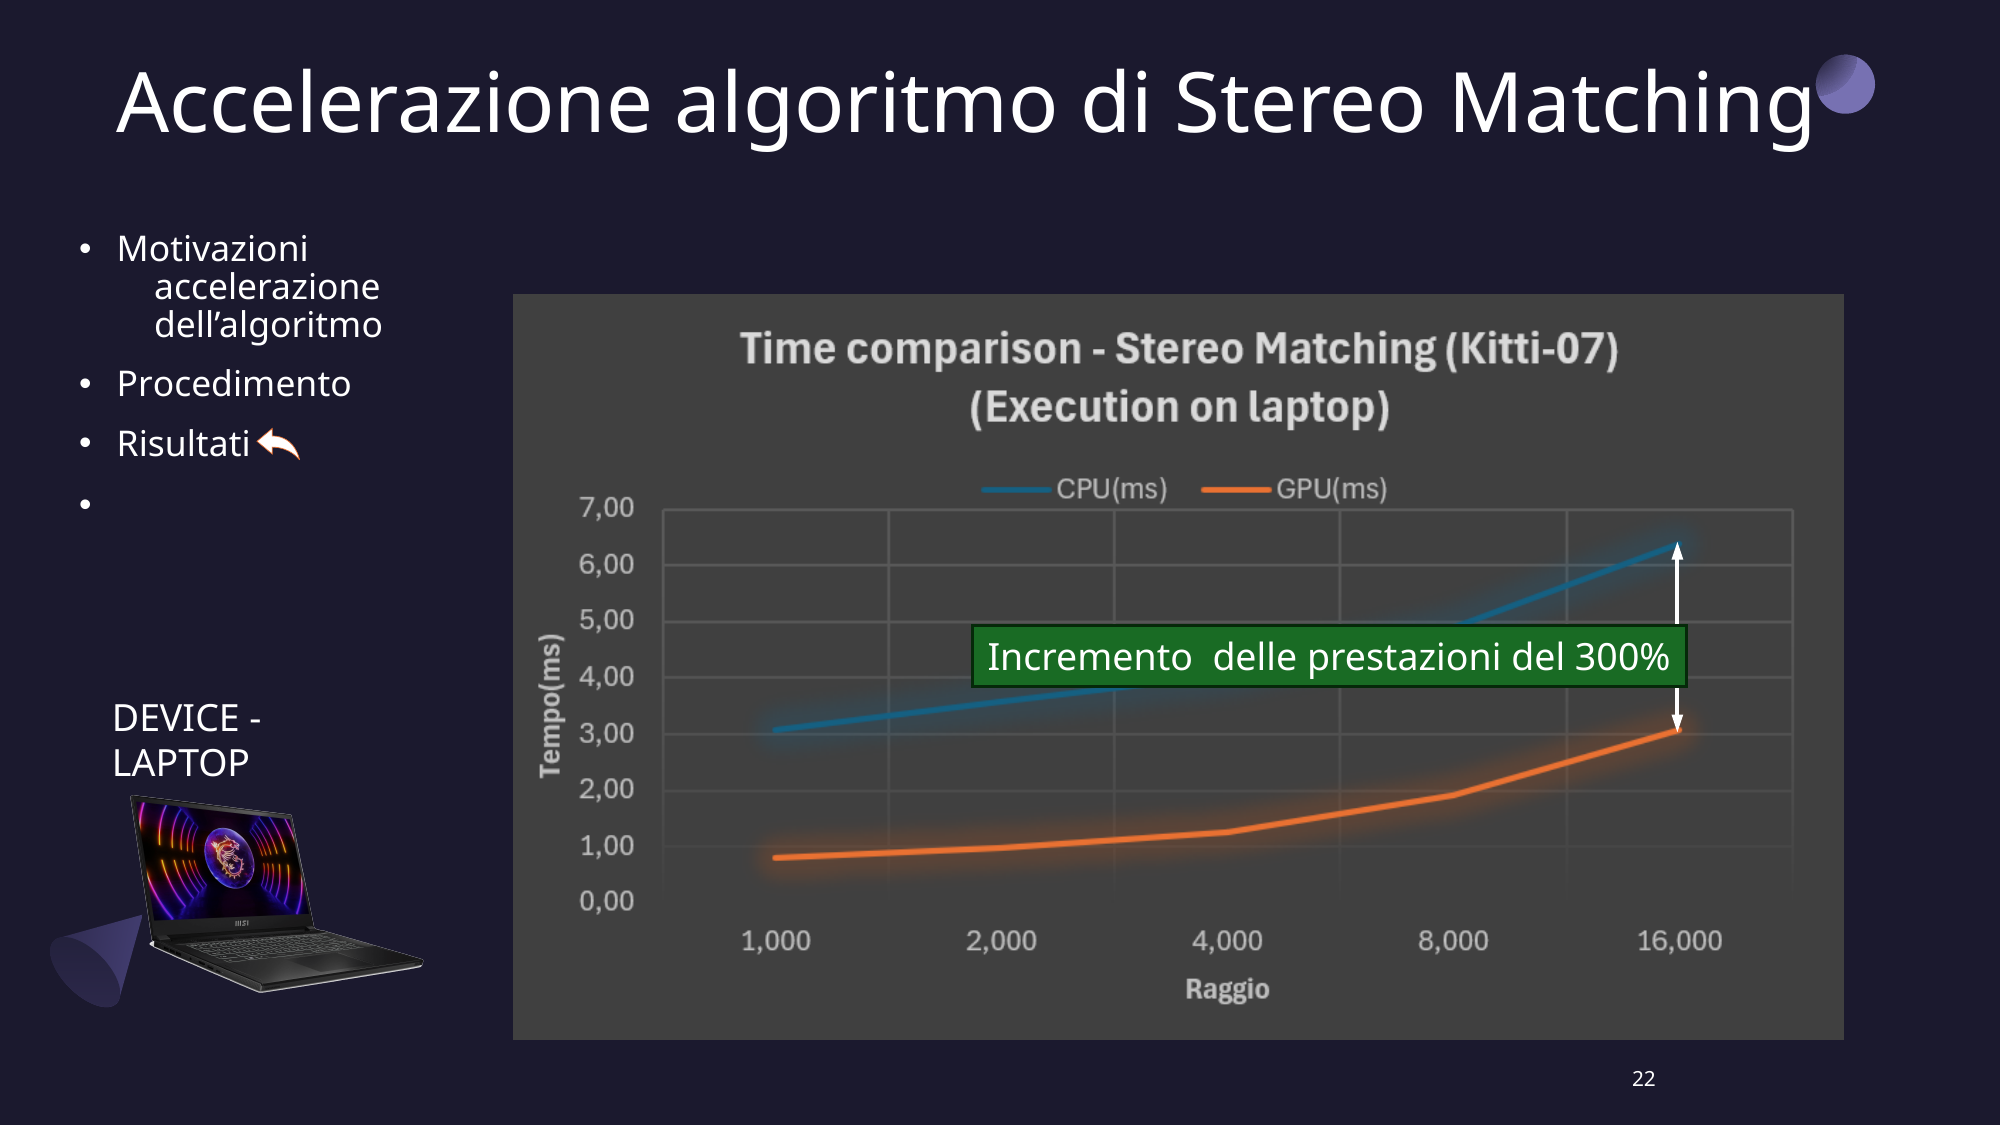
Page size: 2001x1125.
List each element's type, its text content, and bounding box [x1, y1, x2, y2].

text_box Incremento delle prestazioni del 300% [972, 625, 1634, 687]
picture [513, 294, 1844, 1040]
picture [252, 418, 305, 470]
text_box Accelerazione algoritmo di Stereo Matching [116, 48, 1936, 165]
text_box Motivazioni accelerazione dell’algoritmo Procedimento Risultati [79, 230, 544, 479]
picture [130, 747, 426, 1042]
text_box [1632, 1067, 1910, 1093]
text_box DEVICE - LAPTOP [96, 686, 404, 748]
